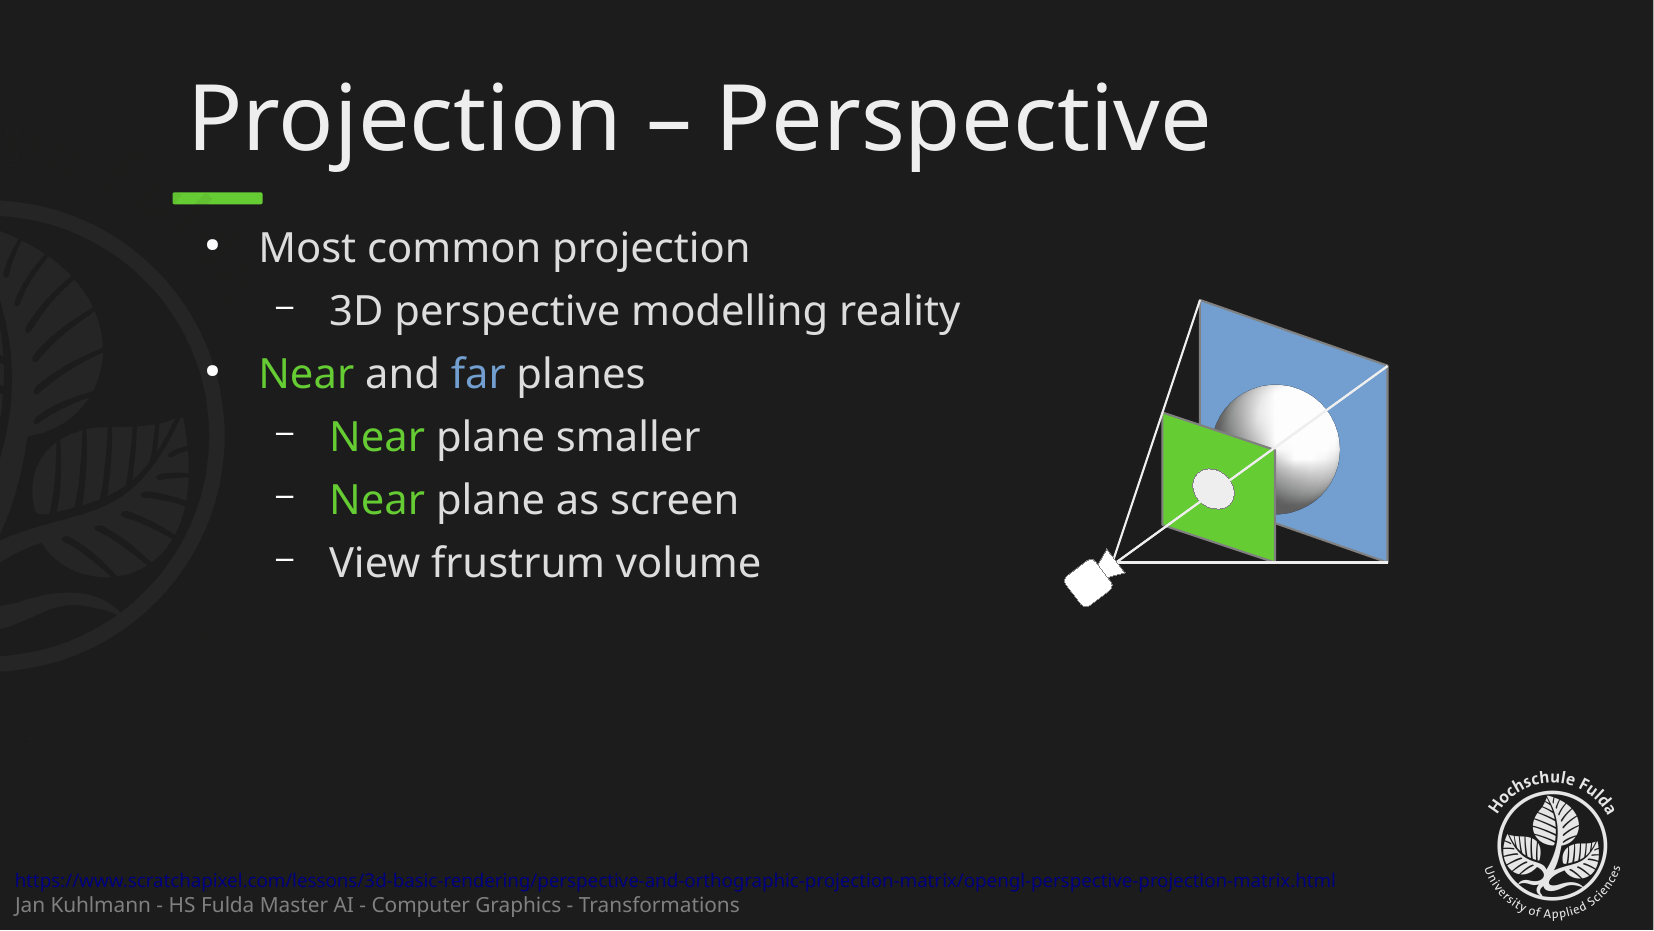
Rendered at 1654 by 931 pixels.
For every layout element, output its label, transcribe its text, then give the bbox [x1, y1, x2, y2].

text_box [931, 475, 1169, 725]
picture [1485, 771, 1620, 921]
title Projection – Perspective [187, 37, 1571, 193]
text_box [1162, 299, 1386, 526]
text_box https://www.scratchapixel.com/lessons/3d-basic-rendering/perspective-and-orthographic-projection-matrix/opengl-perspective-projection-matrix.html [0, 859, 1303, 901]
list Most common projection 3D perspective modelling reality Near and far planes Near plane smaller Near plane as screen View frustrum volume [187, 217, 1013, 758]
text_box [1168, 368, 1388, 561]
